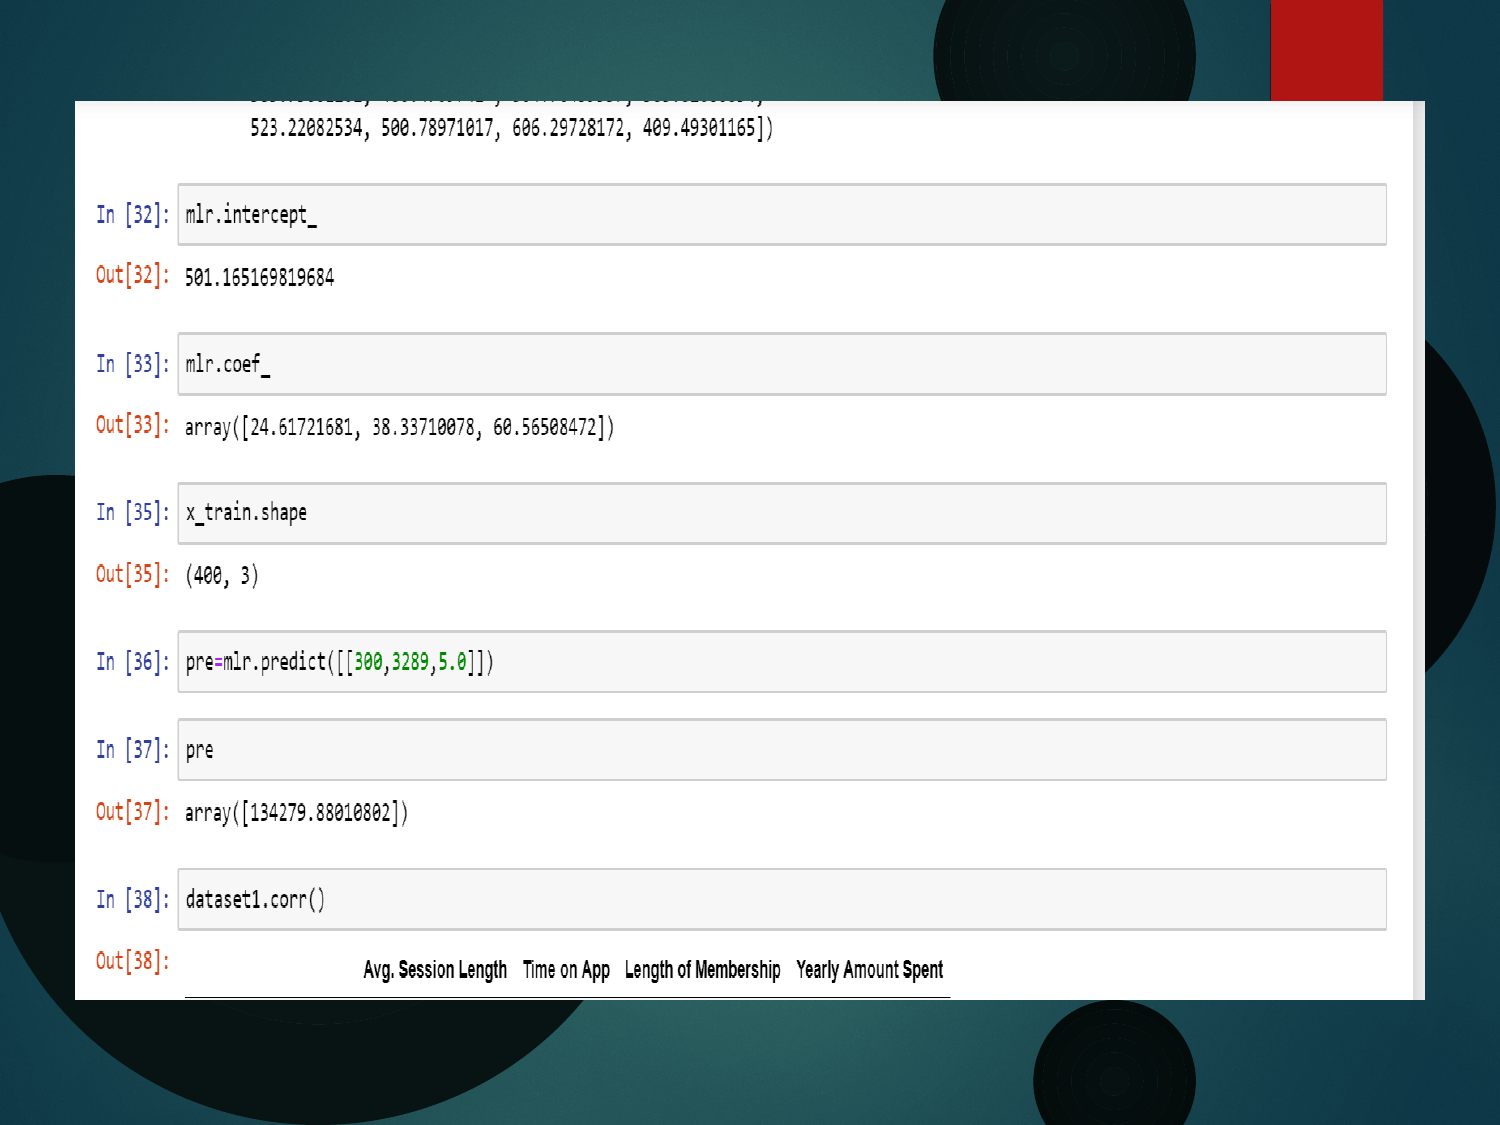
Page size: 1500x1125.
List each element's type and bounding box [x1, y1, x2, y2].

picture [75, 101, 1425, 1000]
